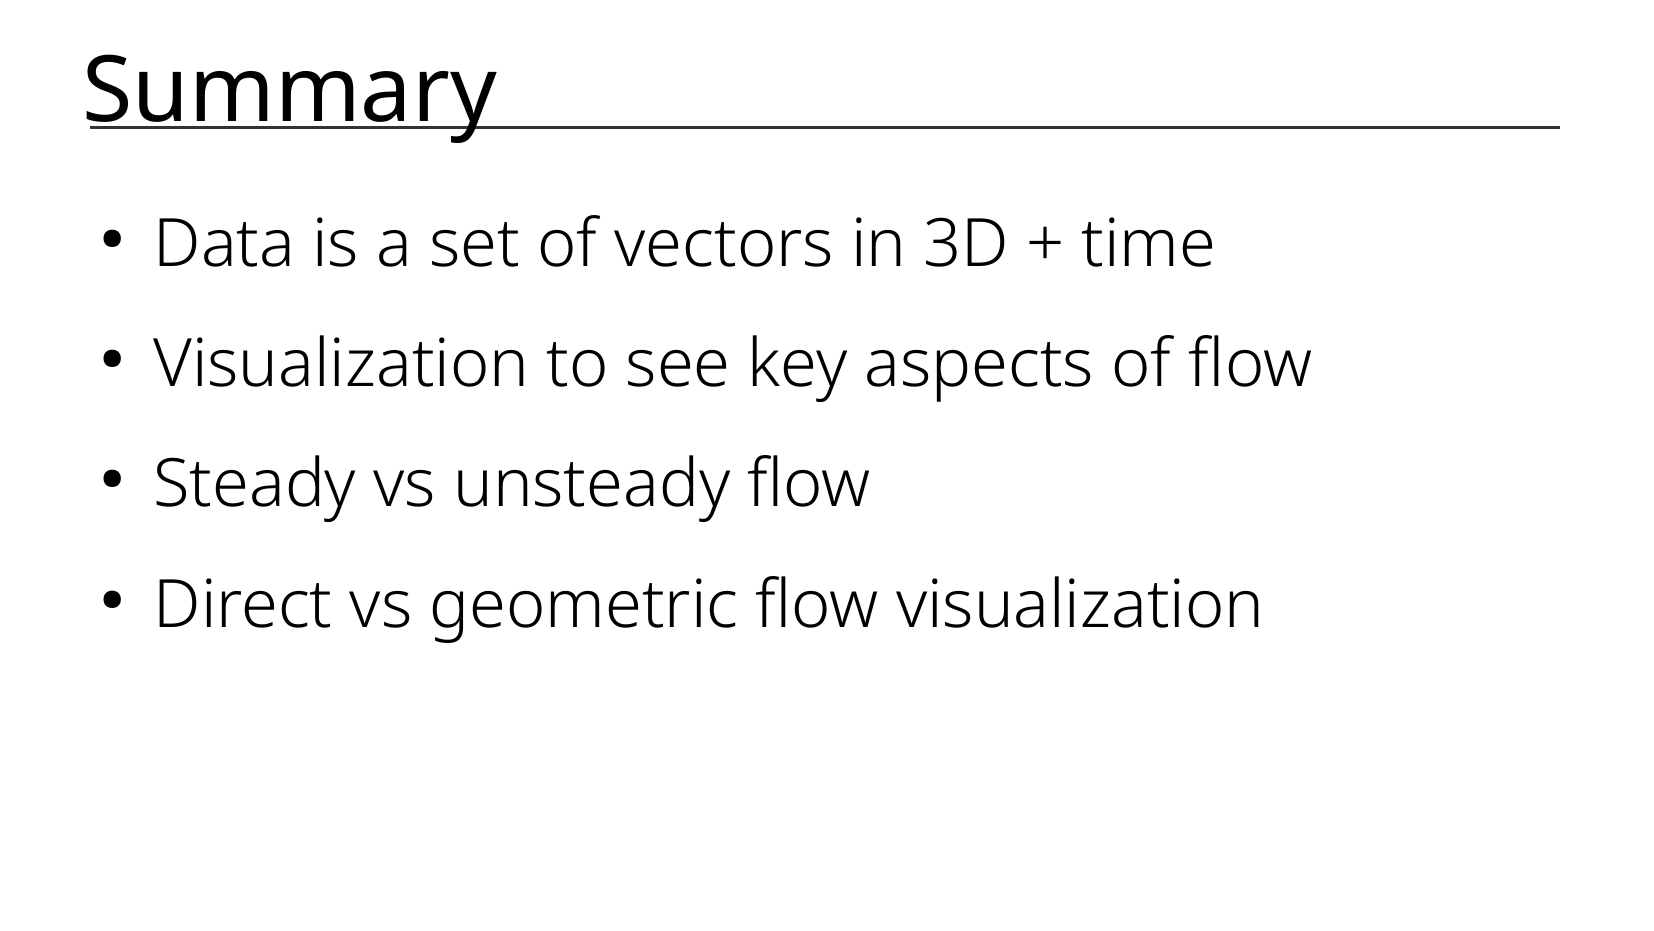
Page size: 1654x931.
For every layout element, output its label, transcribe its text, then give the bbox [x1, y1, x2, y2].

title Summary [82, 32, 1571, 140]
list Data is a set of vectors in 3D + time Visualization to see key aspects of flow Steady vs unsteady flow Direct vs geometric flow visualization [82, 195, 1571, 811]
